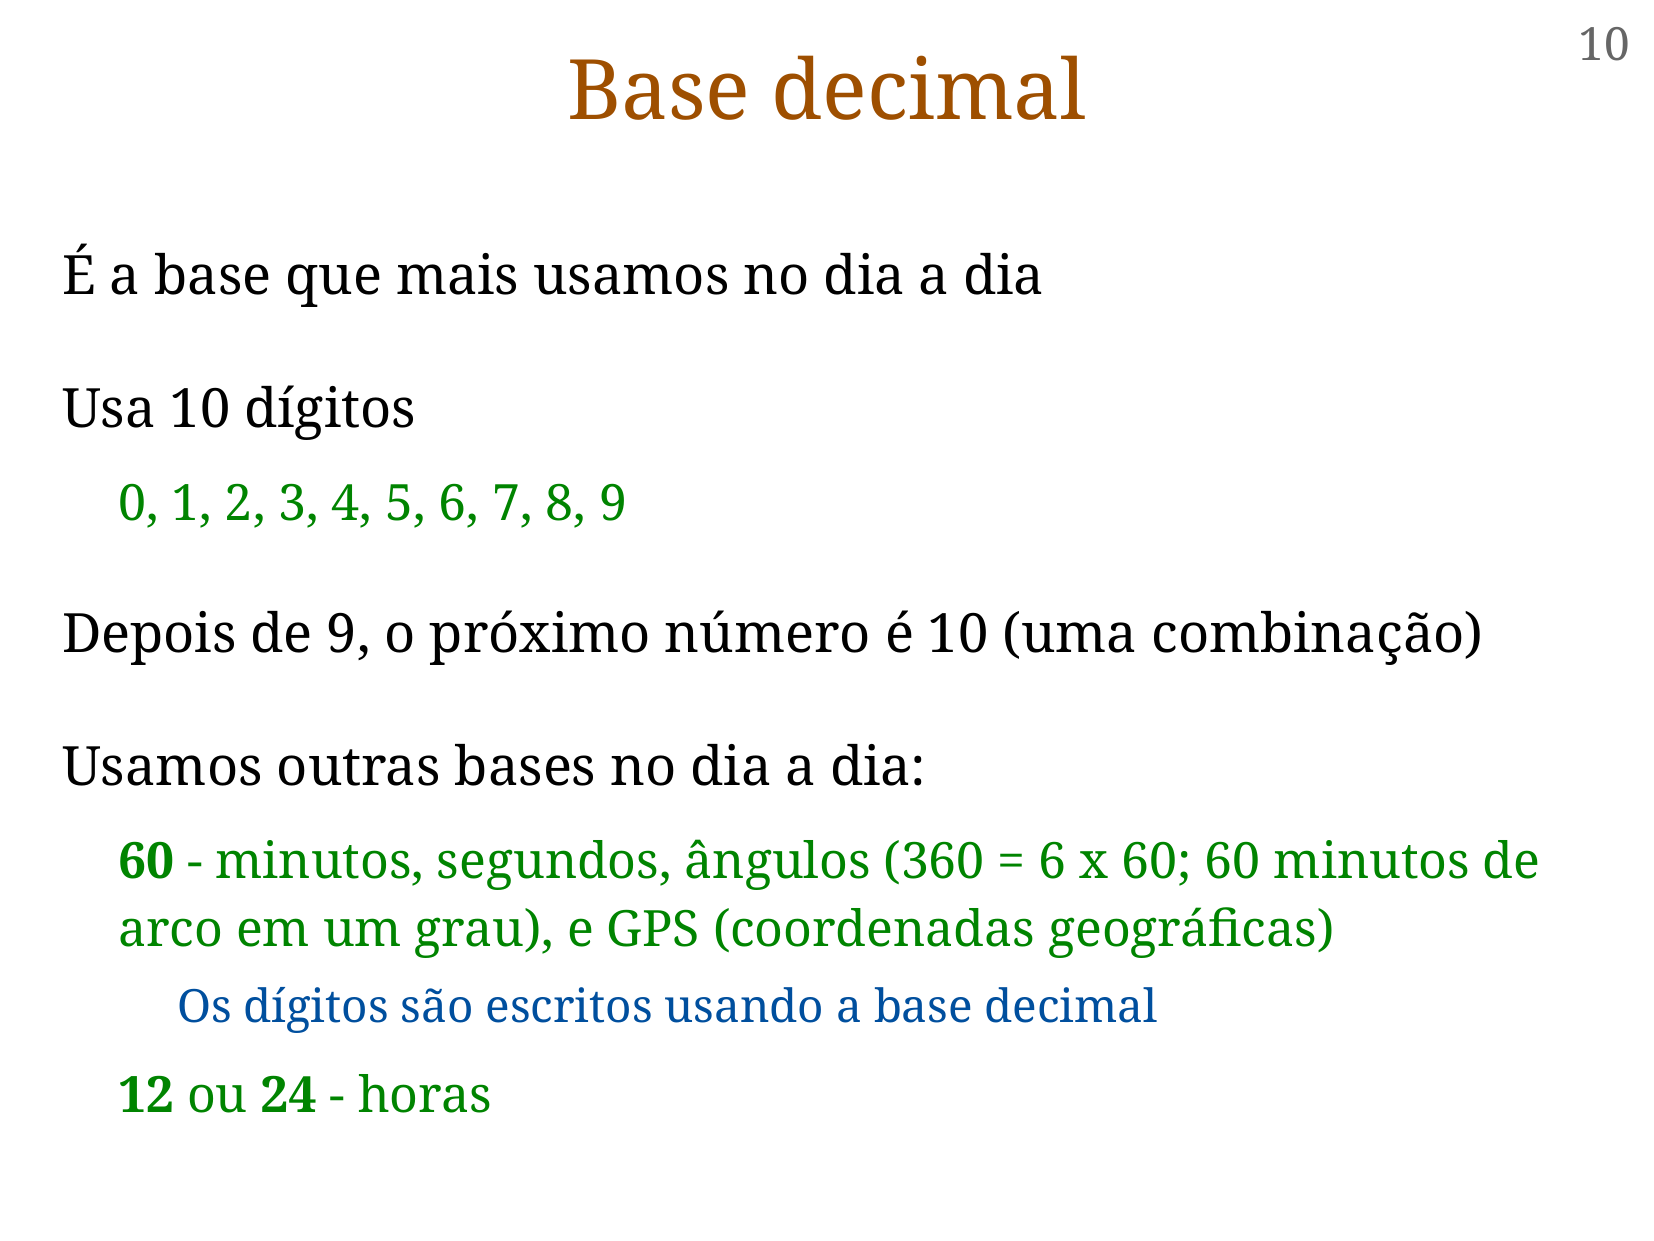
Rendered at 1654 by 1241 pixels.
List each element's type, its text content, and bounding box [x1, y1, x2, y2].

list É a base que mais usamos no dia a dia Usa 10 dígitos 0, 1, 2, 3, 4, 5, 6, 7, 8, 9 Depois de 9, o próximo número é 10 (uma combinação) Usamos outras bases no dia a dia: 60 - minutos, segundos, ângulos (360 = 6 x 60; 60 minutos de arco em um grau), e GPS (coordenadas geográficas) Os dígitos são escritos usando a base decimal 12 ou 24 - horas [59, 236, 1595, 1211]
title Base decimal [59, 29, 1595, 148]
